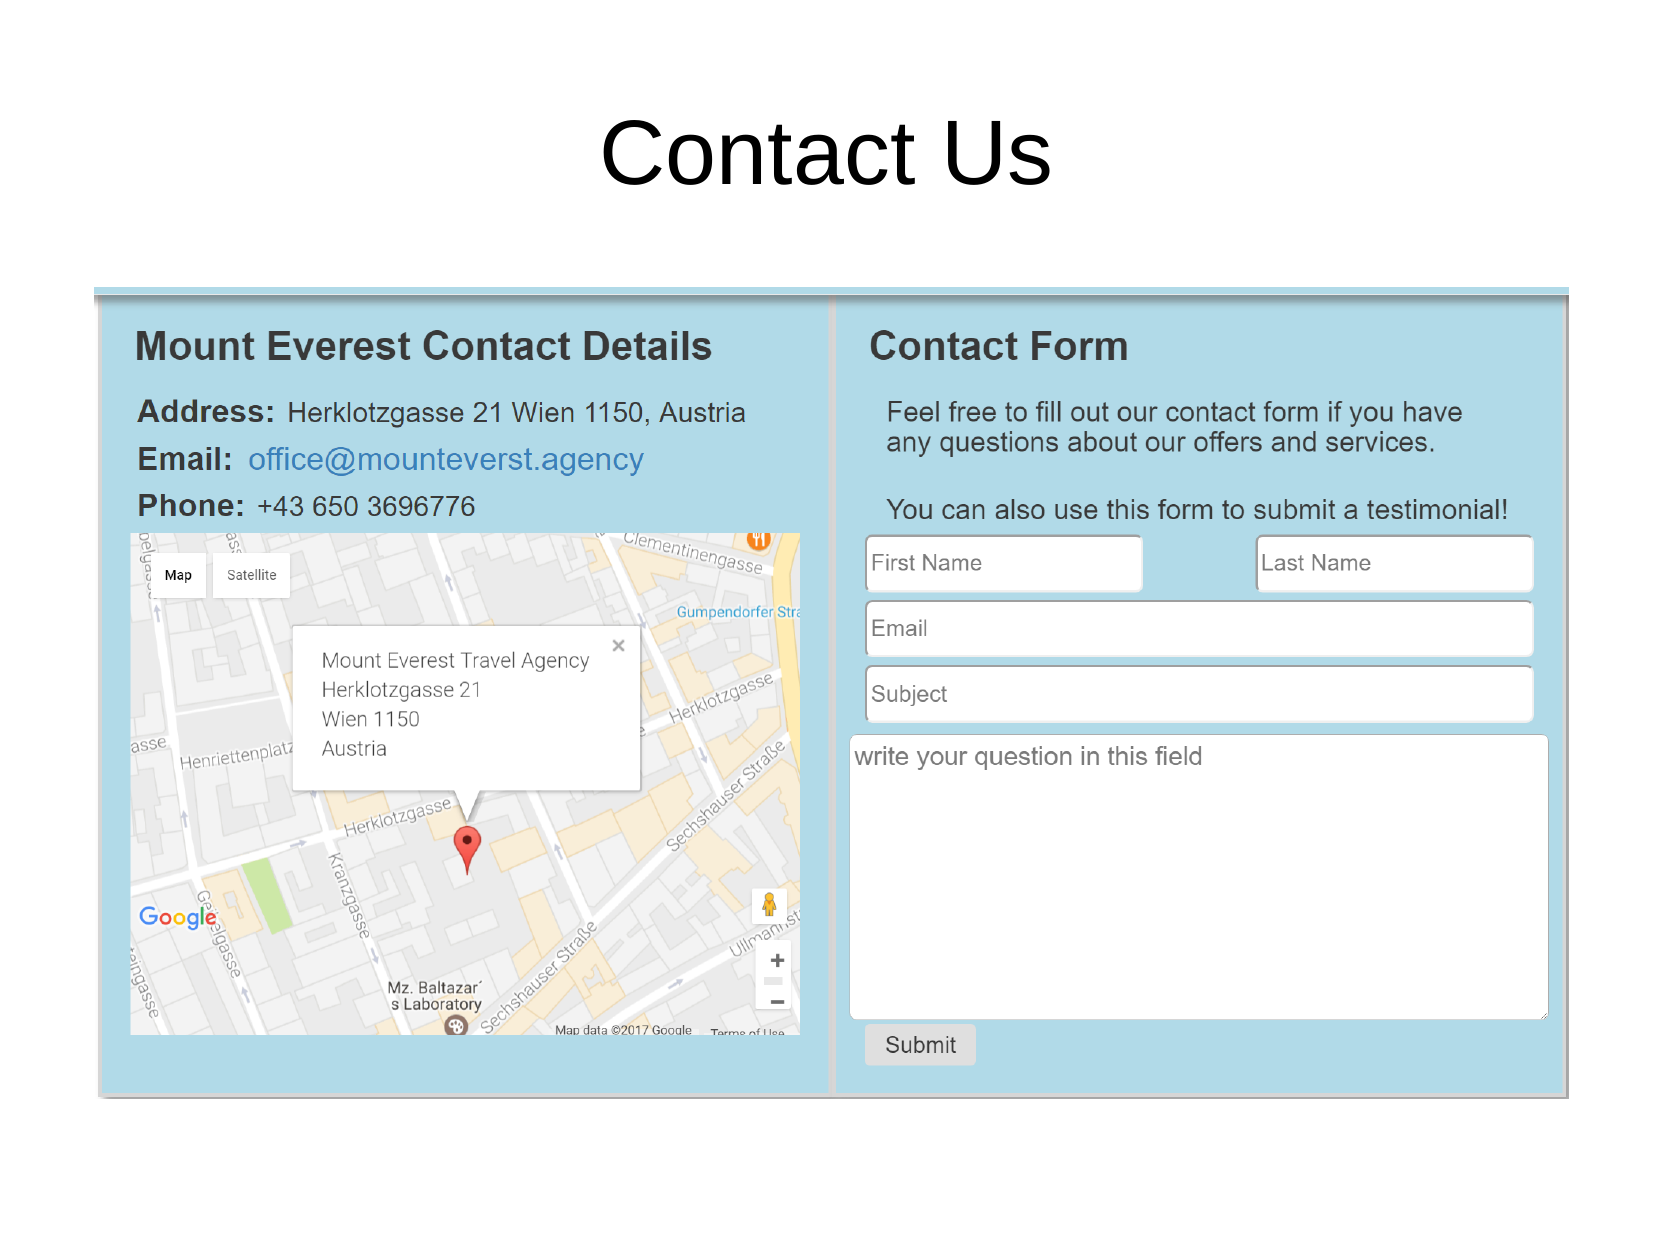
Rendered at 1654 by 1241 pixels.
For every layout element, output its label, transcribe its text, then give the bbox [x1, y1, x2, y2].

title Contact Us [82, 49, 1571, 257]
picture [94, 287, 1569, 1099]
